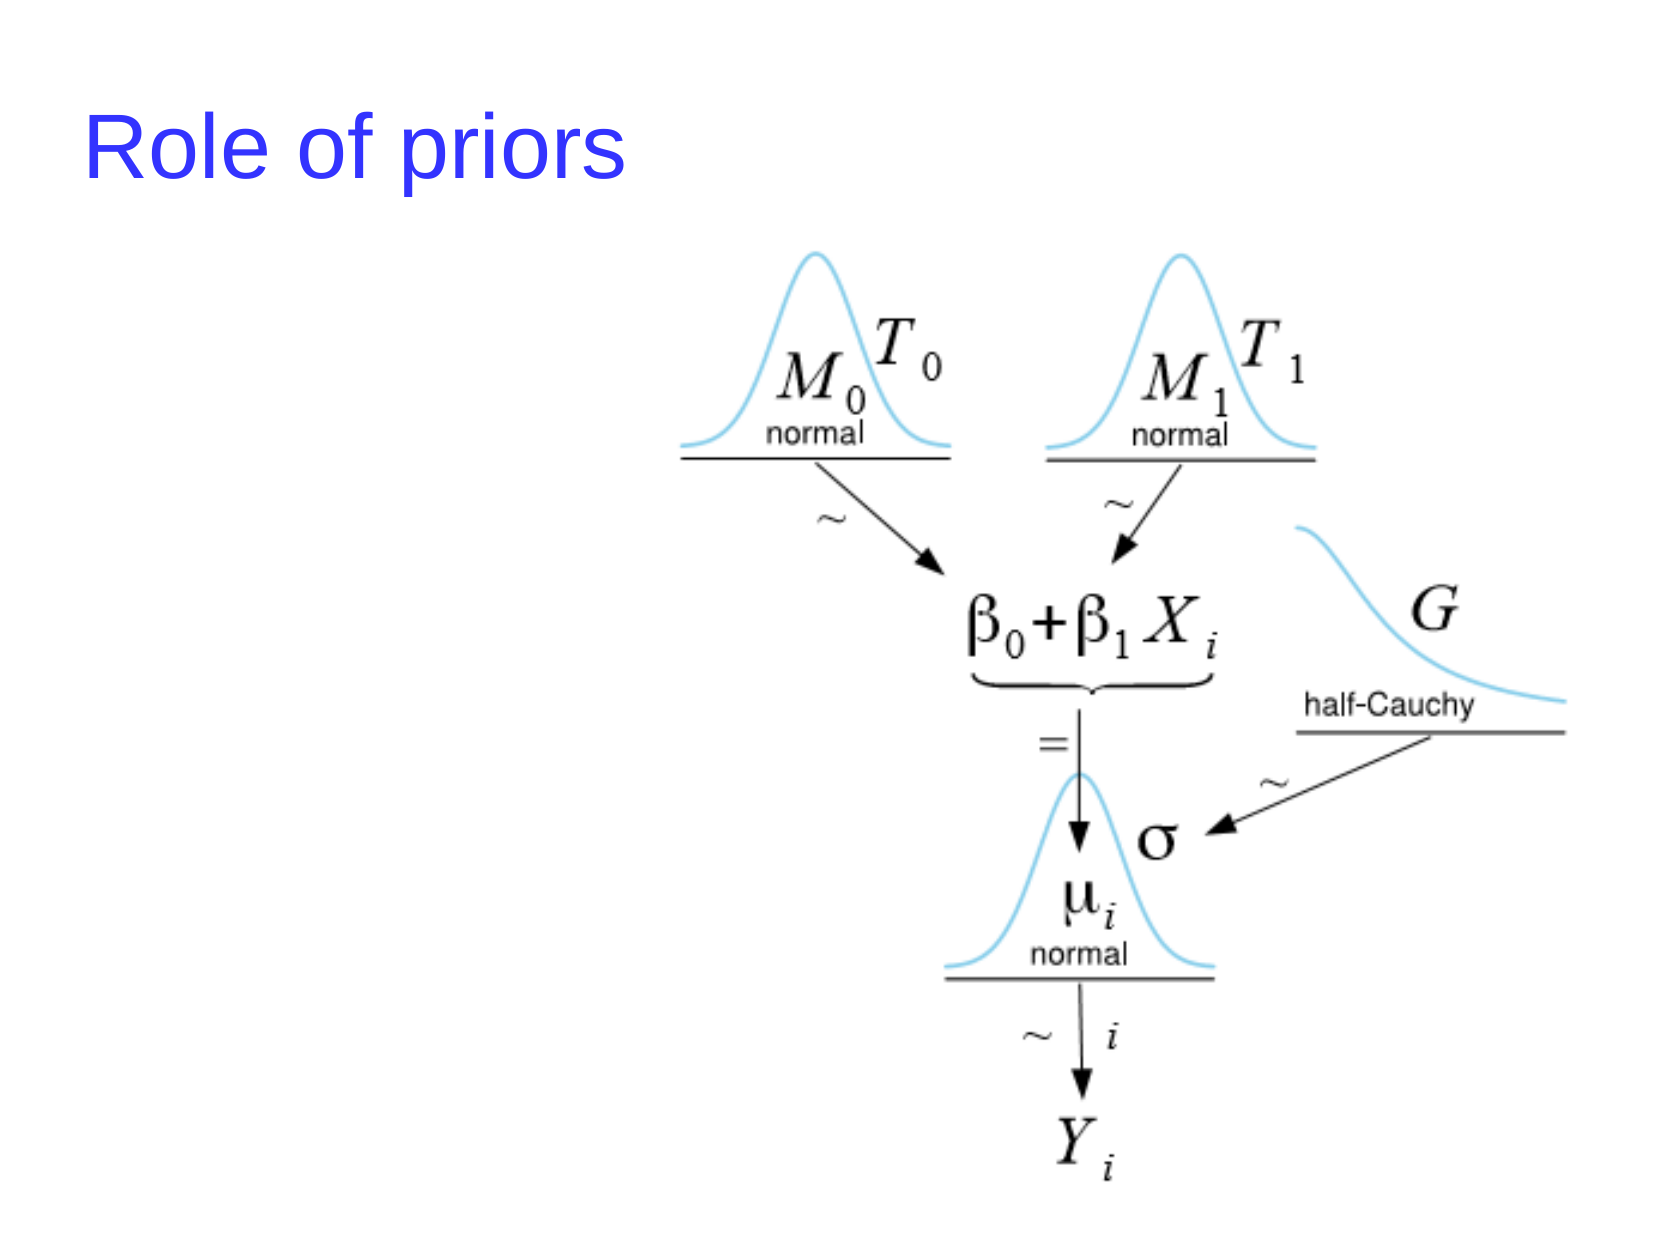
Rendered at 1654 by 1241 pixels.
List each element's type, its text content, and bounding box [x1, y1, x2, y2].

title Role of priors [82, 43, 1571, 251]
picture [662, 197, 1606, 1203]
